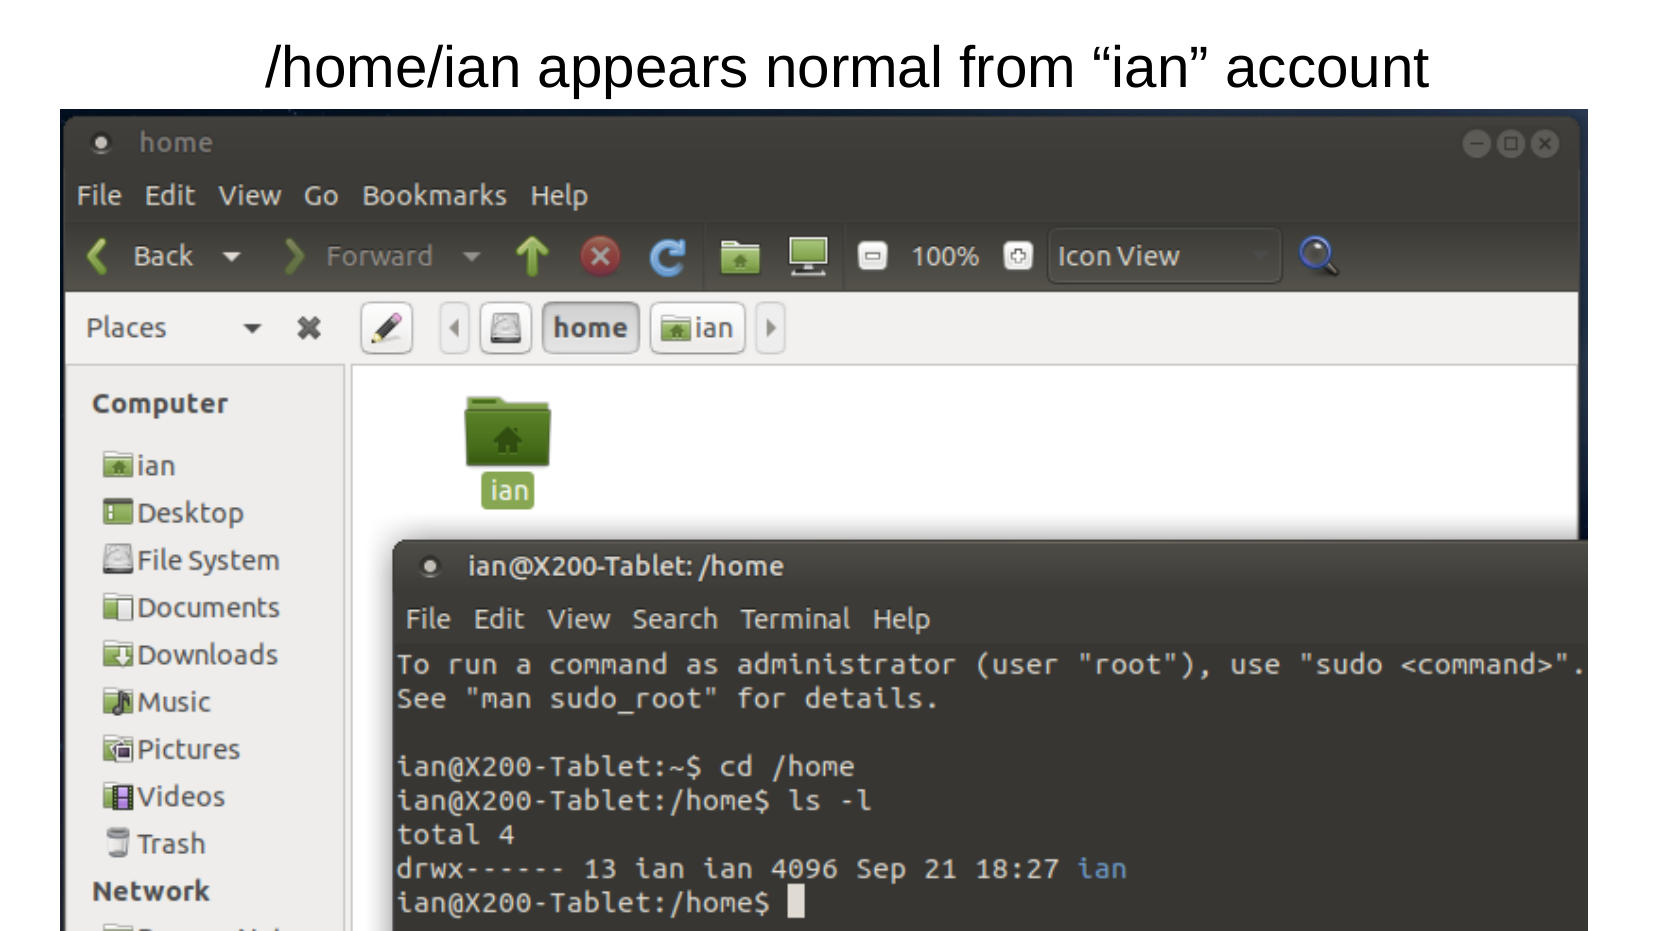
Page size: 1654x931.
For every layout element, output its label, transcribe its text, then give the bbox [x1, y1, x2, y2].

picture [60, 109, 1588, 931]
title /home/ian appears normal from “ian” account [35, 21, 1626, 115]
